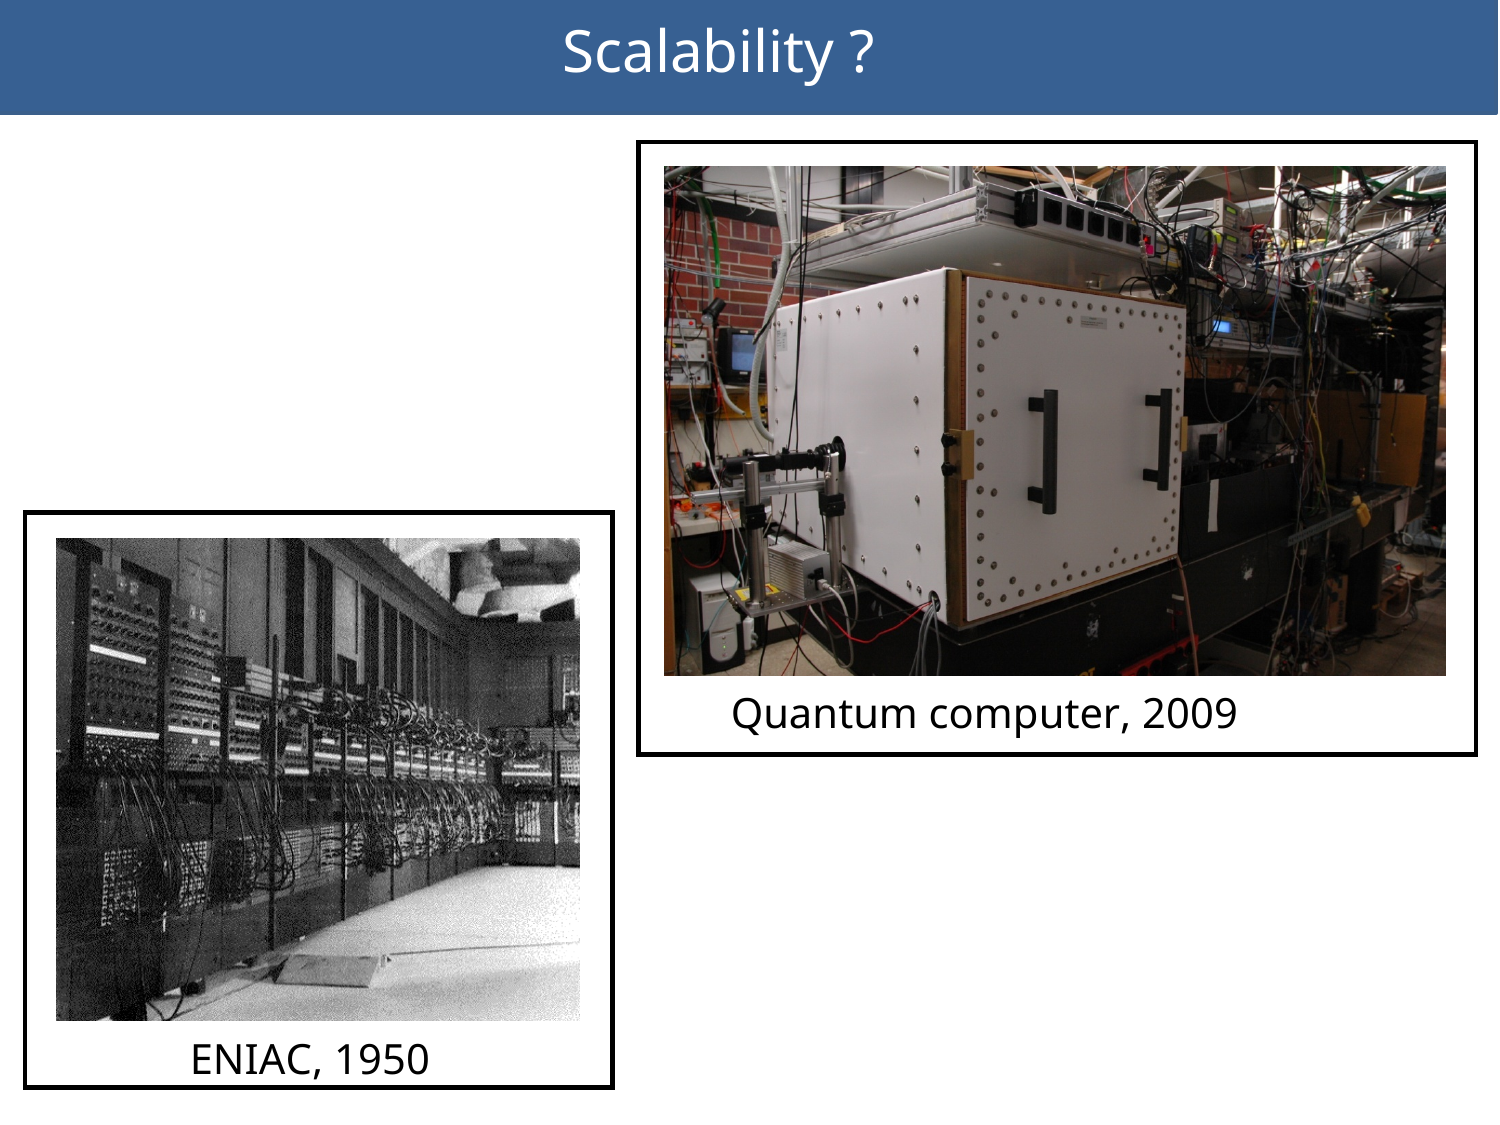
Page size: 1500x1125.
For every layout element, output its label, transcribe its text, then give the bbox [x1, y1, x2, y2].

text_box ENIAC, 1950 [174, 1025, 446, 1091]
picture [56, 538, 580, 1021]
text_box Quantum computer, 2009 [716, 679, 1254, 745]
text_box [638, 141, 1476, 755]
picture [664, 166, 1446, 676]
text_box [24, 512, 613, 1088]
list Scalability ? [156, 12, 1282, 111]
